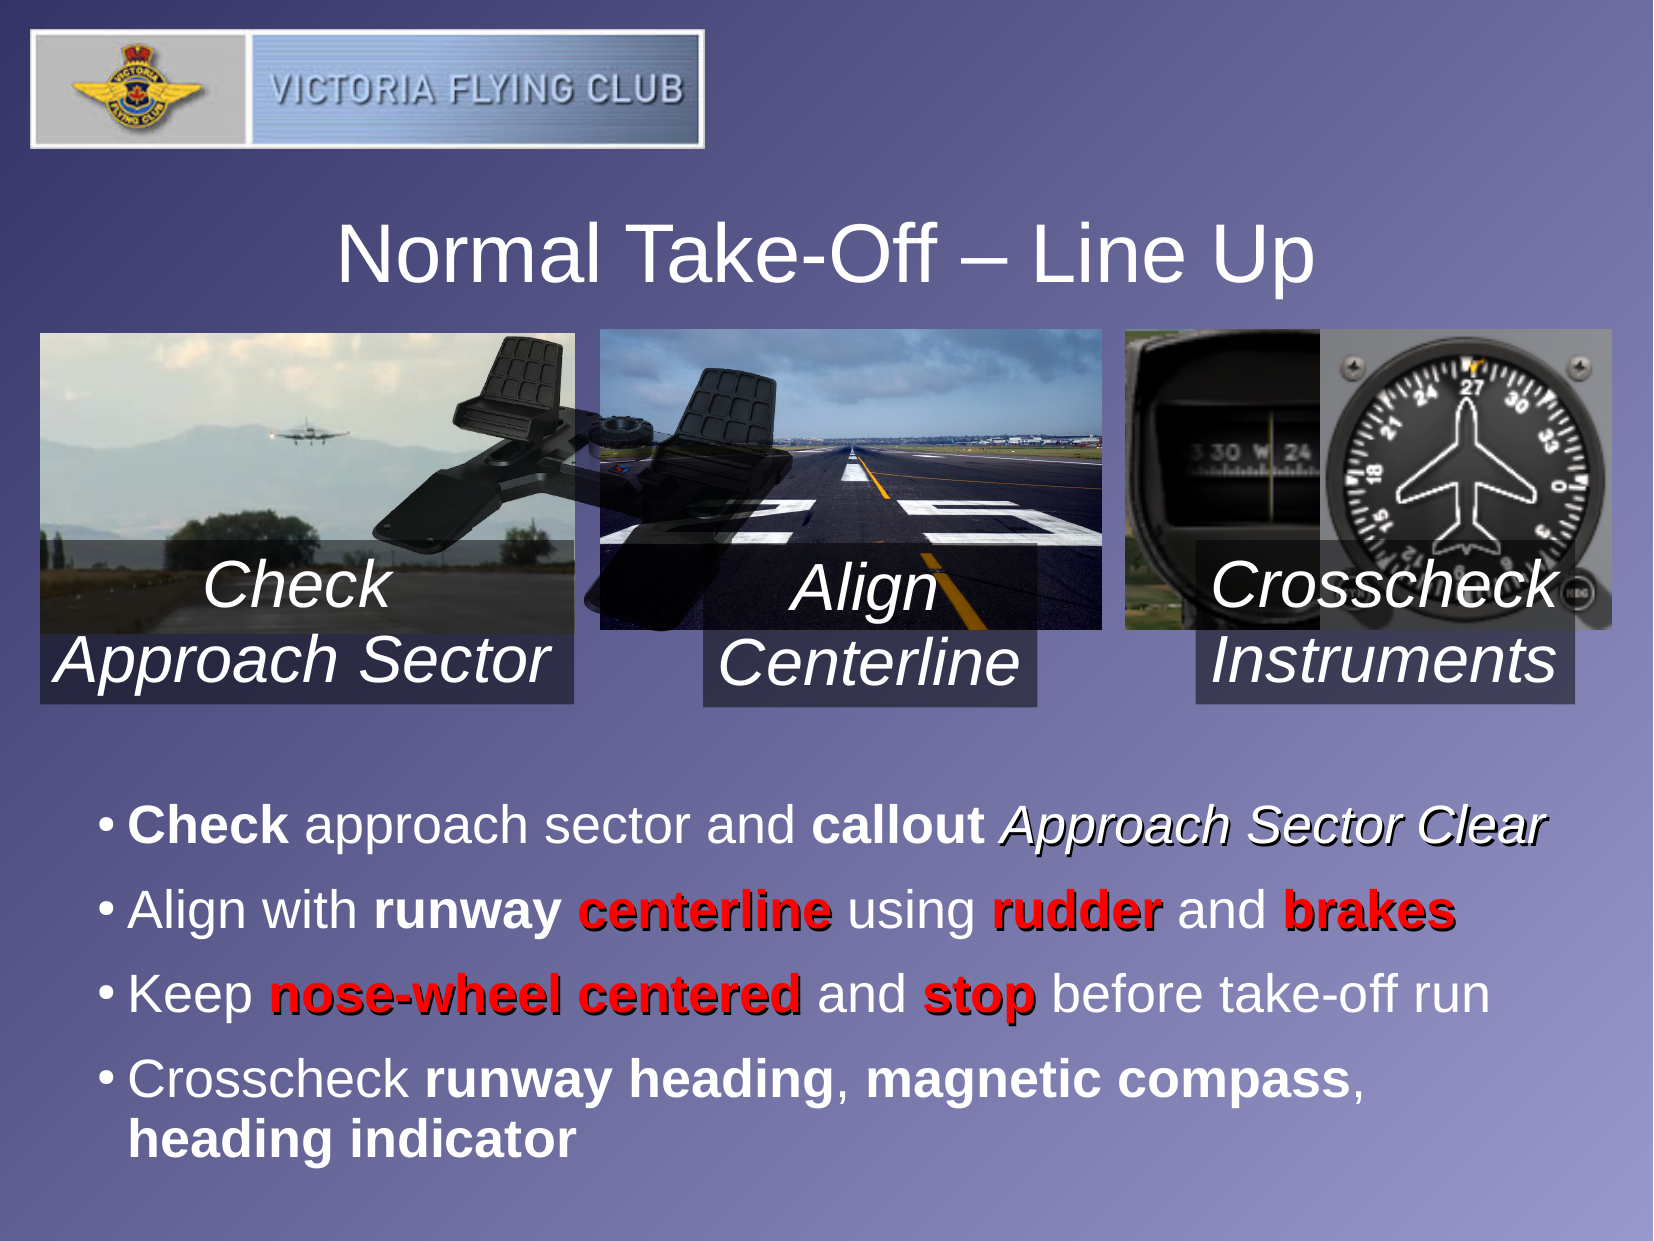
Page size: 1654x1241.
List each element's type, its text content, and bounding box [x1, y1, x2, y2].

text_box Align Centerline [703, 543, 1038, 708]
picture [30, 29, 705, 149]
list Check approach sector and callout Approach Sector Clear Align with runway centerline using rudder and brakes Keep nose-wheel centered and stop before take-off run Crosscheck runway heading, magnetic compass, heading indicator [82, 795, 1571, 1201]
text_box Crosscheck Instruments [1195, 540, 1576, 705]
picture [40, 329, 1102, 634]
text_box Check Approach Sector [40, 540, 575, 705]
title Normal Take-Off – Line Up [82, 150, 1571, 358]
picture [1125, 329, 1612, 631]
